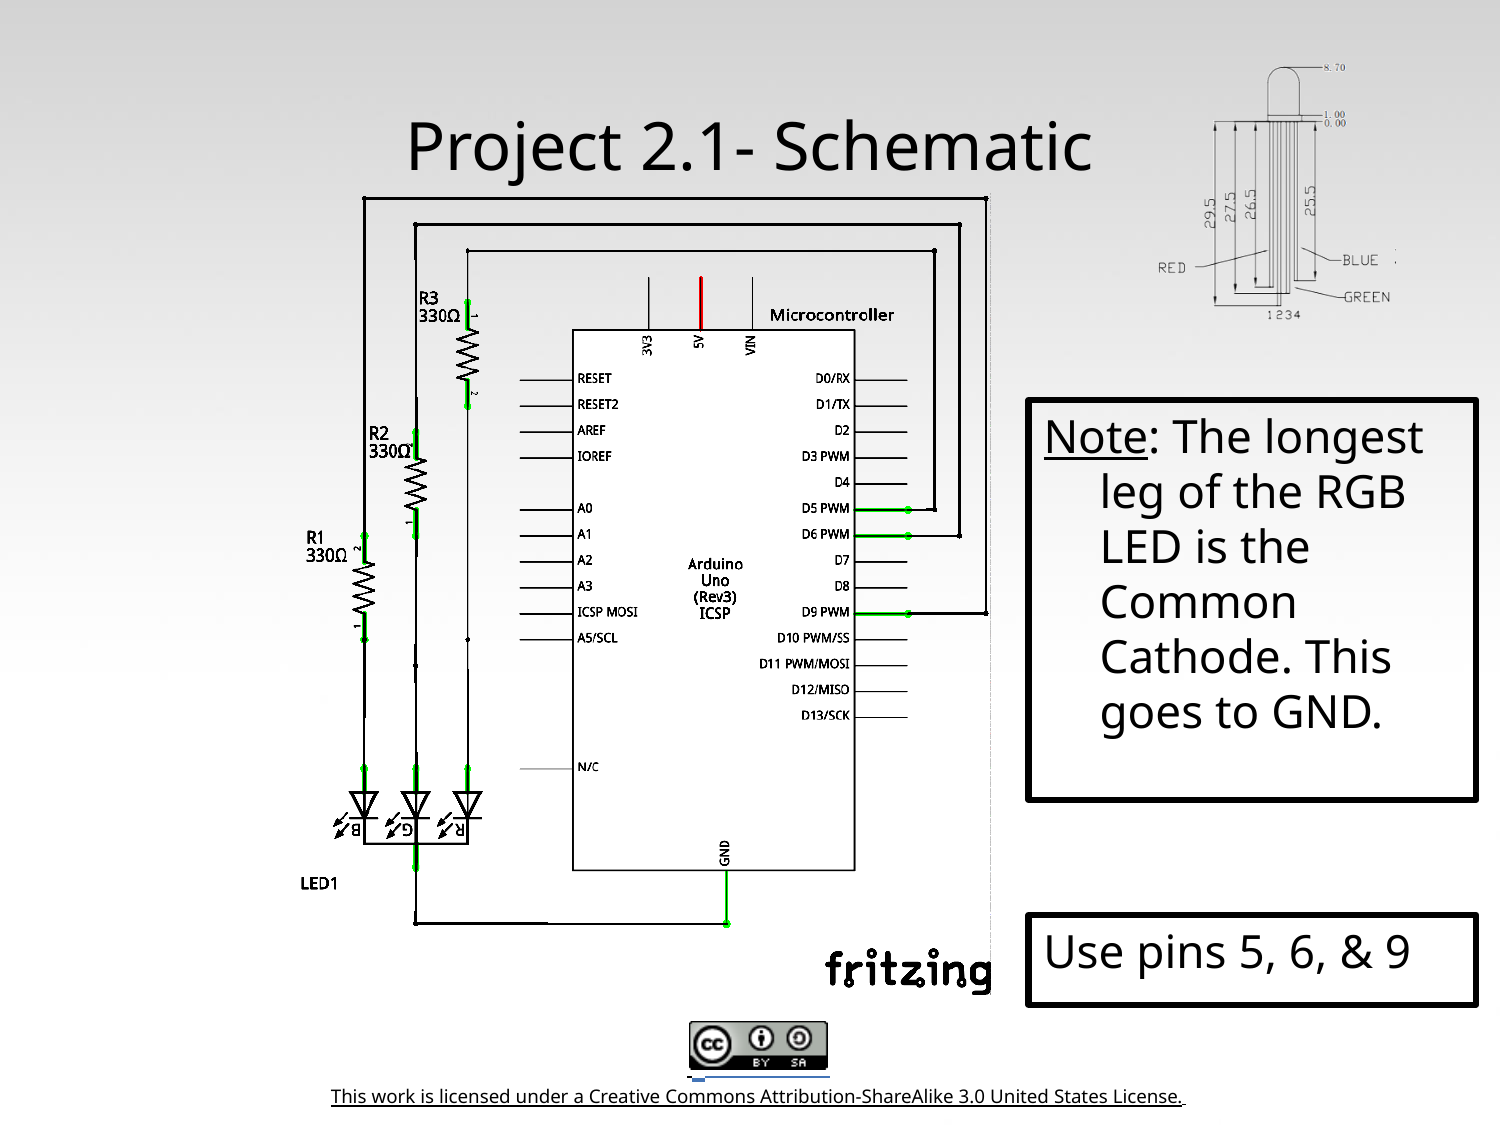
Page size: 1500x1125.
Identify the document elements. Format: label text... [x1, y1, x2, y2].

picture [0, 0, 1500, 1125]
list Note: The longest leg of the RGB LED is the Common Cathode. This goes to GND. [1028, 399, 1477, 800]
title Project 2.1- Schematic [112, 50, 1149, 238]
text_box Use pins 5, 6, & 9 [1028, 915, 1477, 1005]
